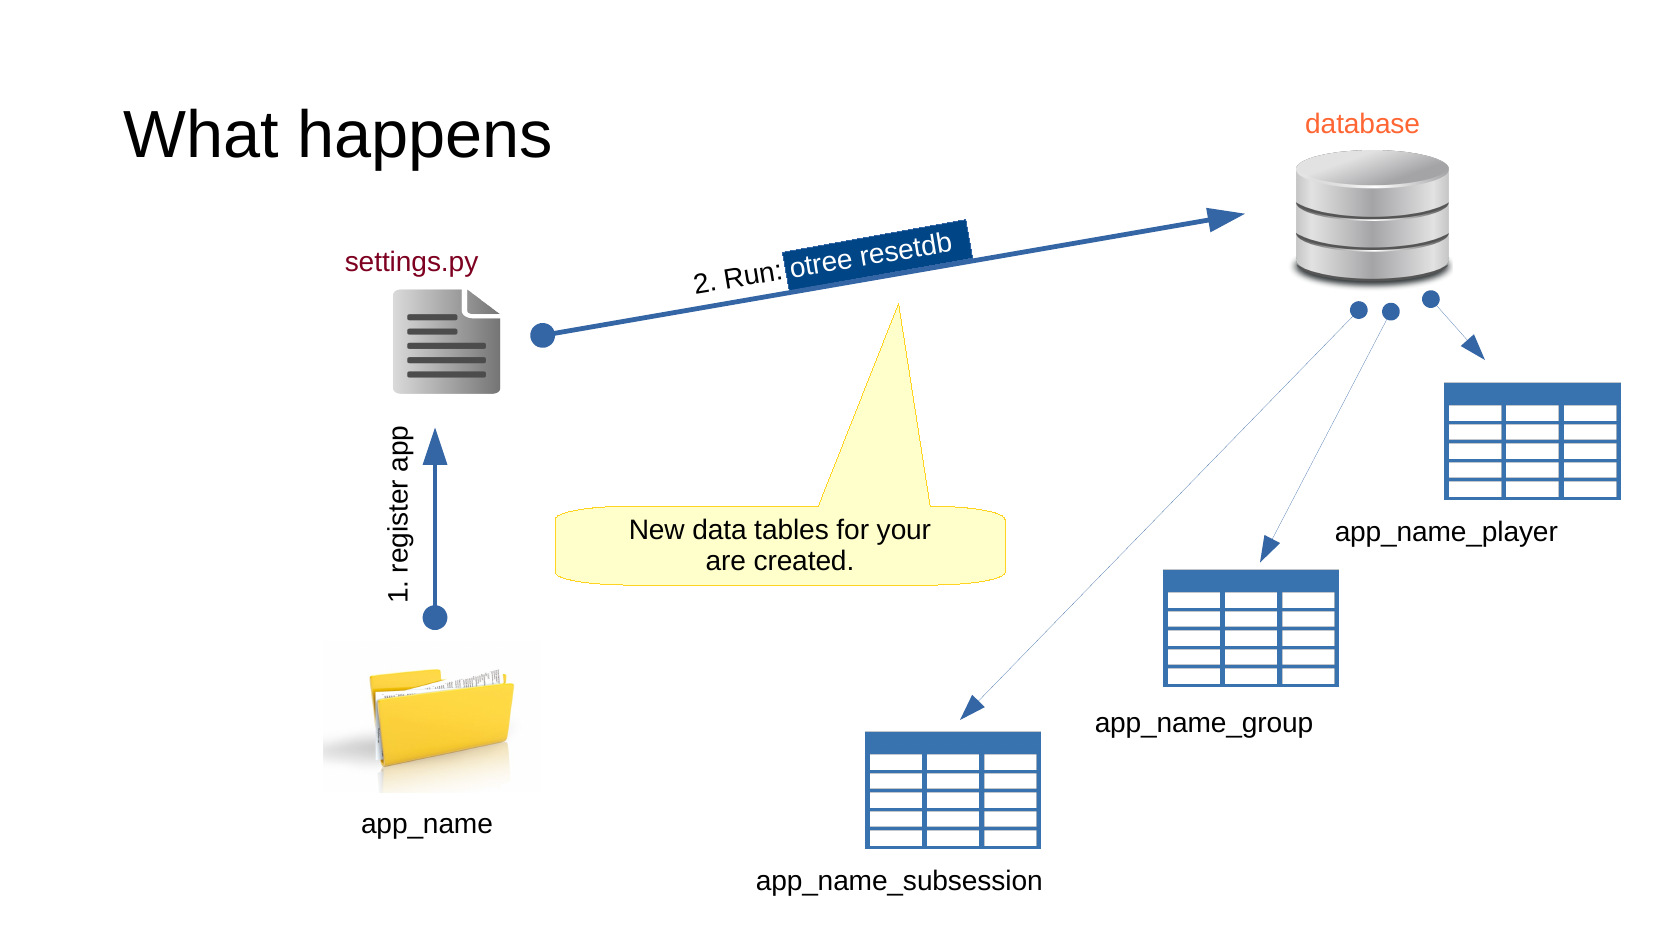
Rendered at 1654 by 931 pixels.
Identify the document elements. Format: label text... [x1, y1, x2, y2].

picture [864, 731, 1041, 849]
text_box app_name_group [1080, 699, 1403, 746]
text_box app_name [346, 801, 571, 848]
text_box database [1290, 101, 1486, 148]
text_box 2. Run: otree resetdb [675, 202, 1055, 310]
text_box What happens [108, 90, 571, 180]
picture [1286, 150, 1459, 293]
text_box app_name_subsession [741, 857, 1156, 904]
picture [323, 641, 541, 793]
text_box app_name_player [1320, 508, 1649, 555]
text_box 1. register app [375, 375, 453, 619]
text_box New data tables for your are created. [555, 303, 1006, 586]
picture [1443, 382, 1621, 500]
text_box settings.py [330, 238, 554, 285]
picture [1162, 569, 1339, 687]
picture [362, 285, 531, 406]
